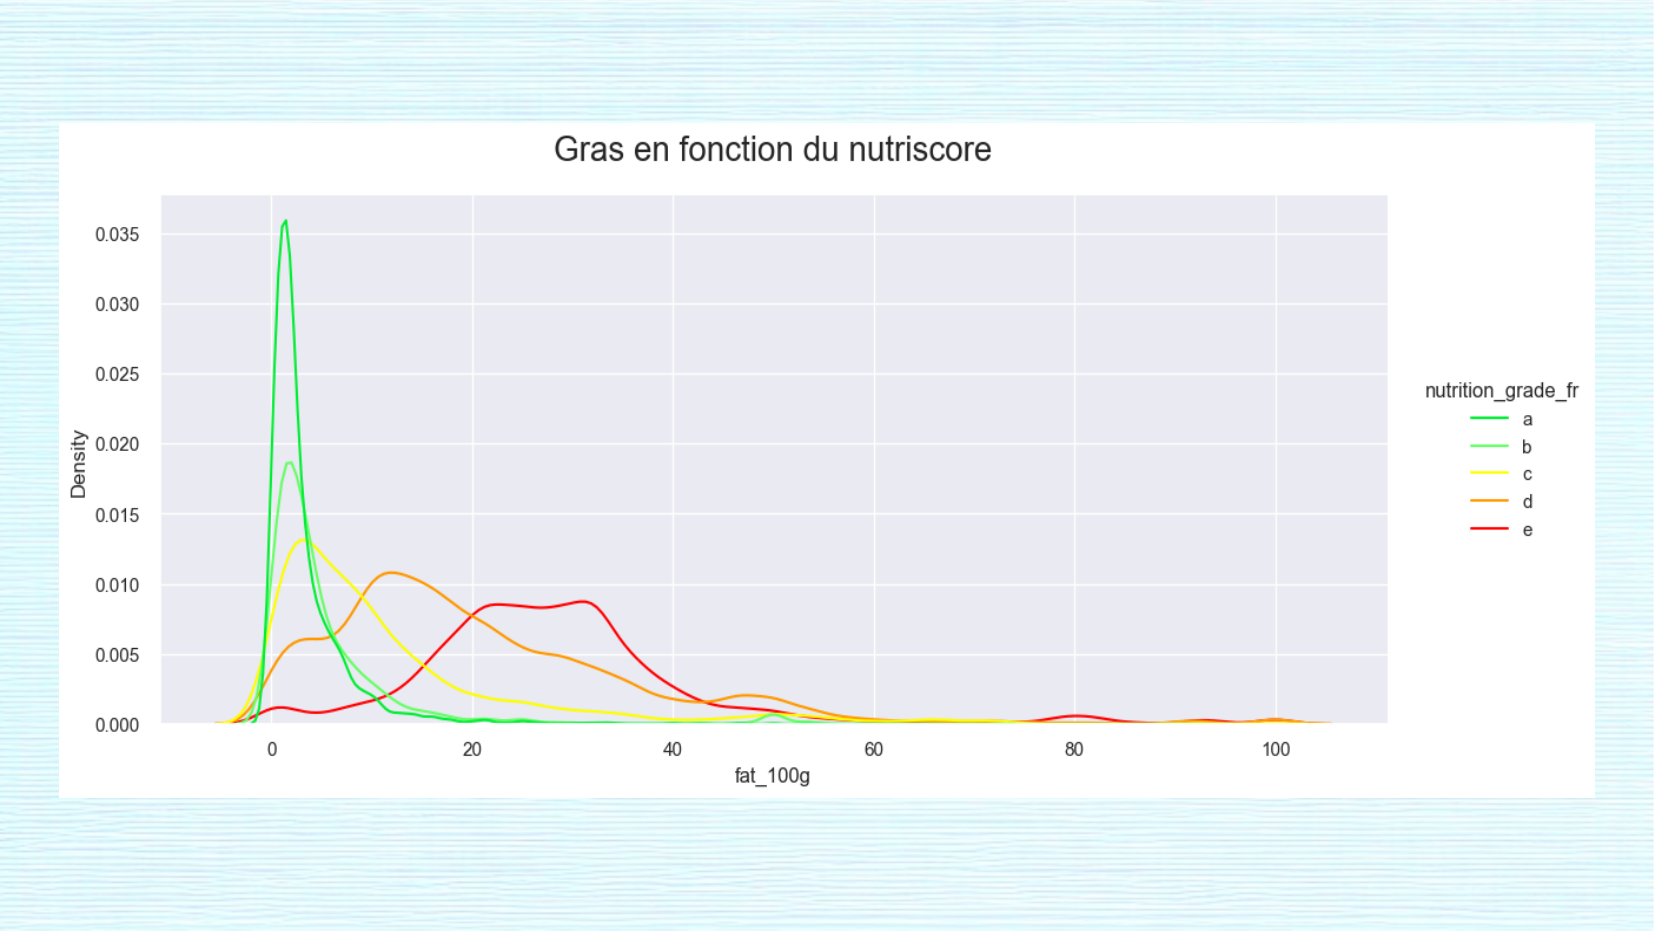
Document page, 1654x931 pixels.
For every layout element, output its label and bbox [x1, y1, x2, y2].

picture [59, 123, 1595, 798]
